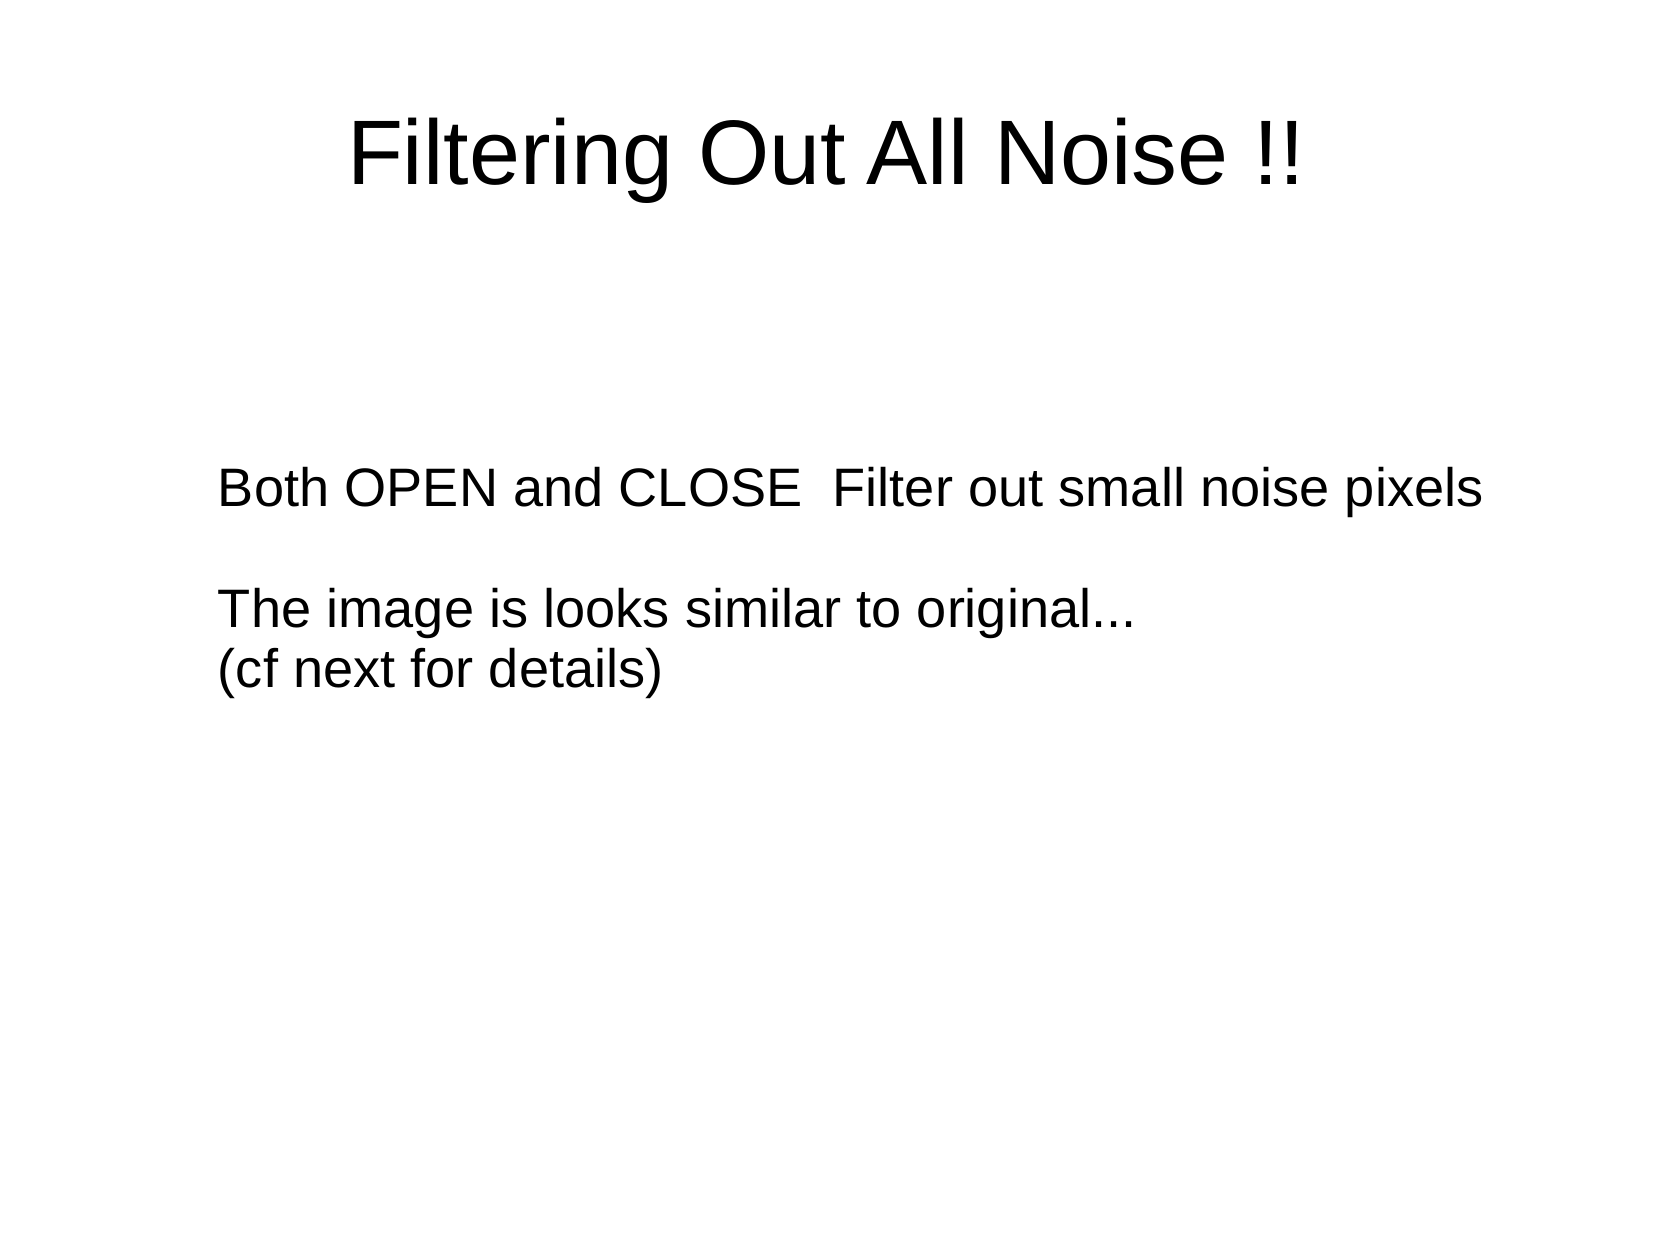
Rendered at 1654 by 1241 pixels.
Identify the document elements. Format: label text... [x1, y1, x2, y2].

text_box Both OPEN and CLOSE Filter out small noise pixels The image is looks similar to original... (cf next for details) [203, 450, 1501, 707]
title Filtering Out All Noise !! [82, 49, 1571, 257]
